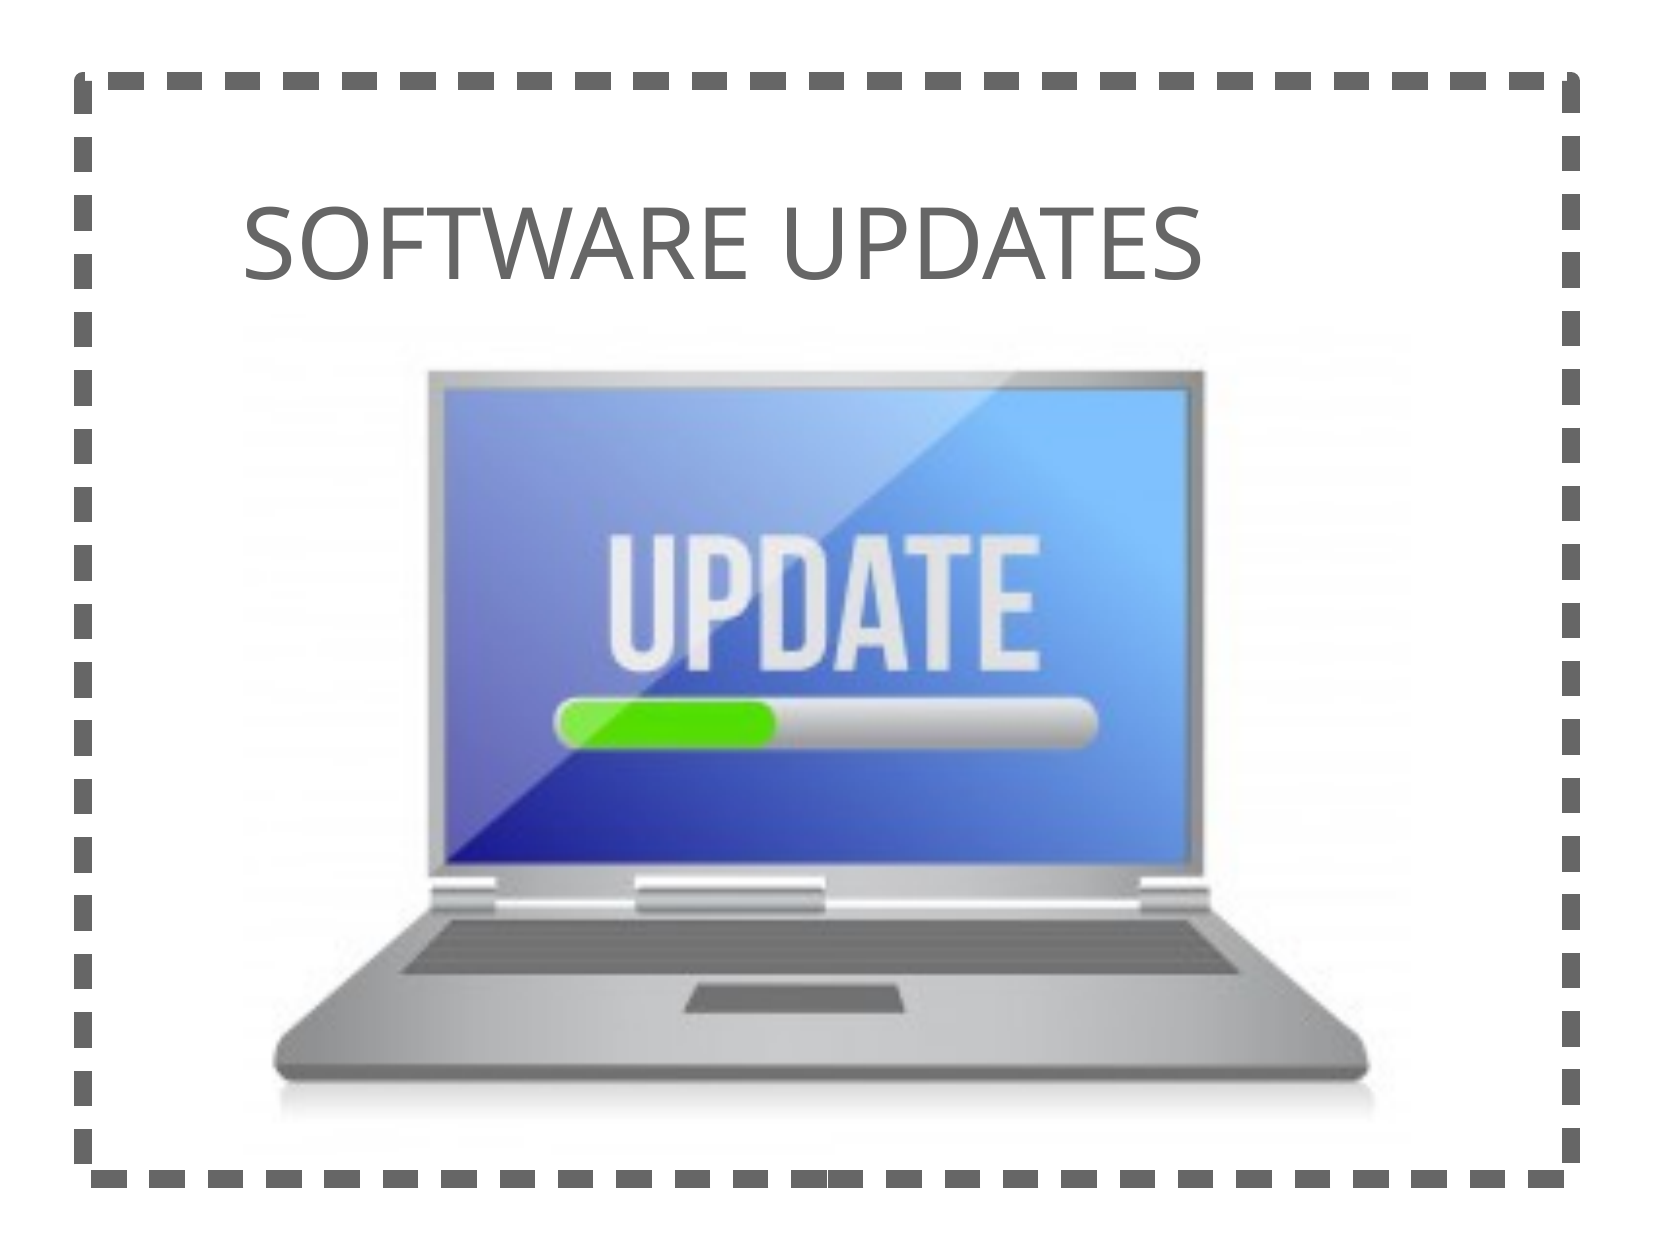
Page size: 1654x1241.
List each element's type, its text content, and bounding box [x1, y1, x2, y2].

picture [243, 314, 1411, 1155]
subtitle [82, 81, 1571, 1179]
text_box SOFTWARE UPDATES [226, 165, 1427, 319]
